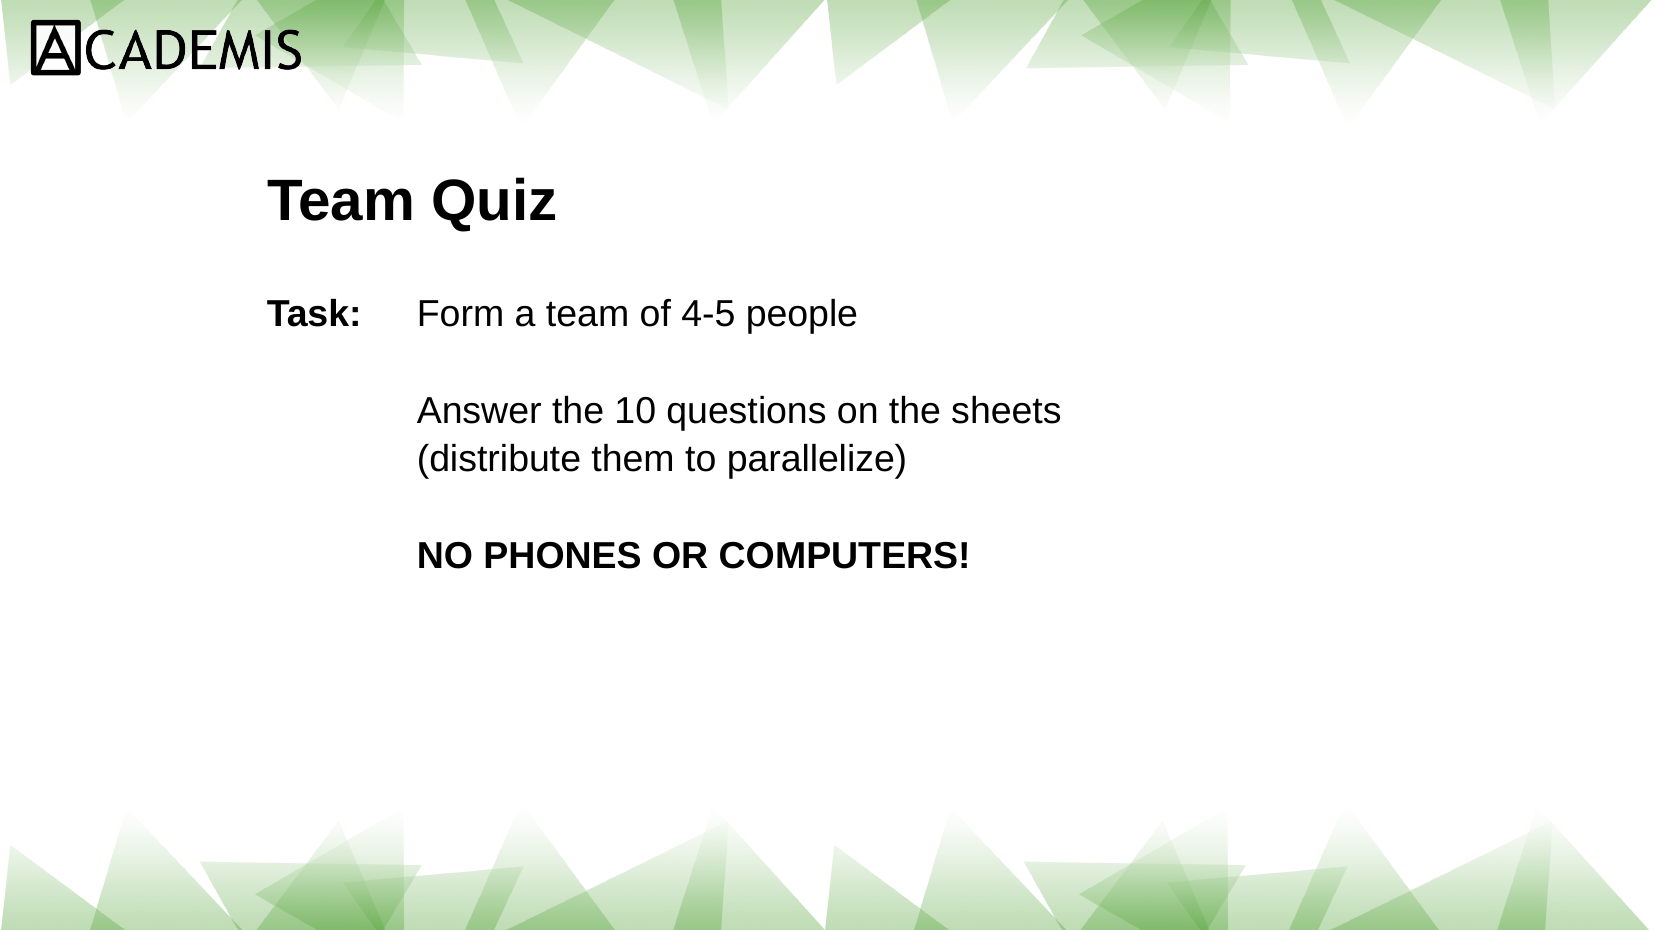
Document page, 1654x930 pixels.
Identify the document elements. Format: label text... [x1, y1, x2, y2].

title Team Quiz [180, 86, 646, 282]
picture [0, 802, 1651, 930]
text_box Task: Form a team of 4-5 people Answer the 10 questions on the sheets (distribute them to parallelize) NO PHONES OR COMPUTERS! [252, 279, 1426, 681]
picture [0, 0, 1653, 128]
